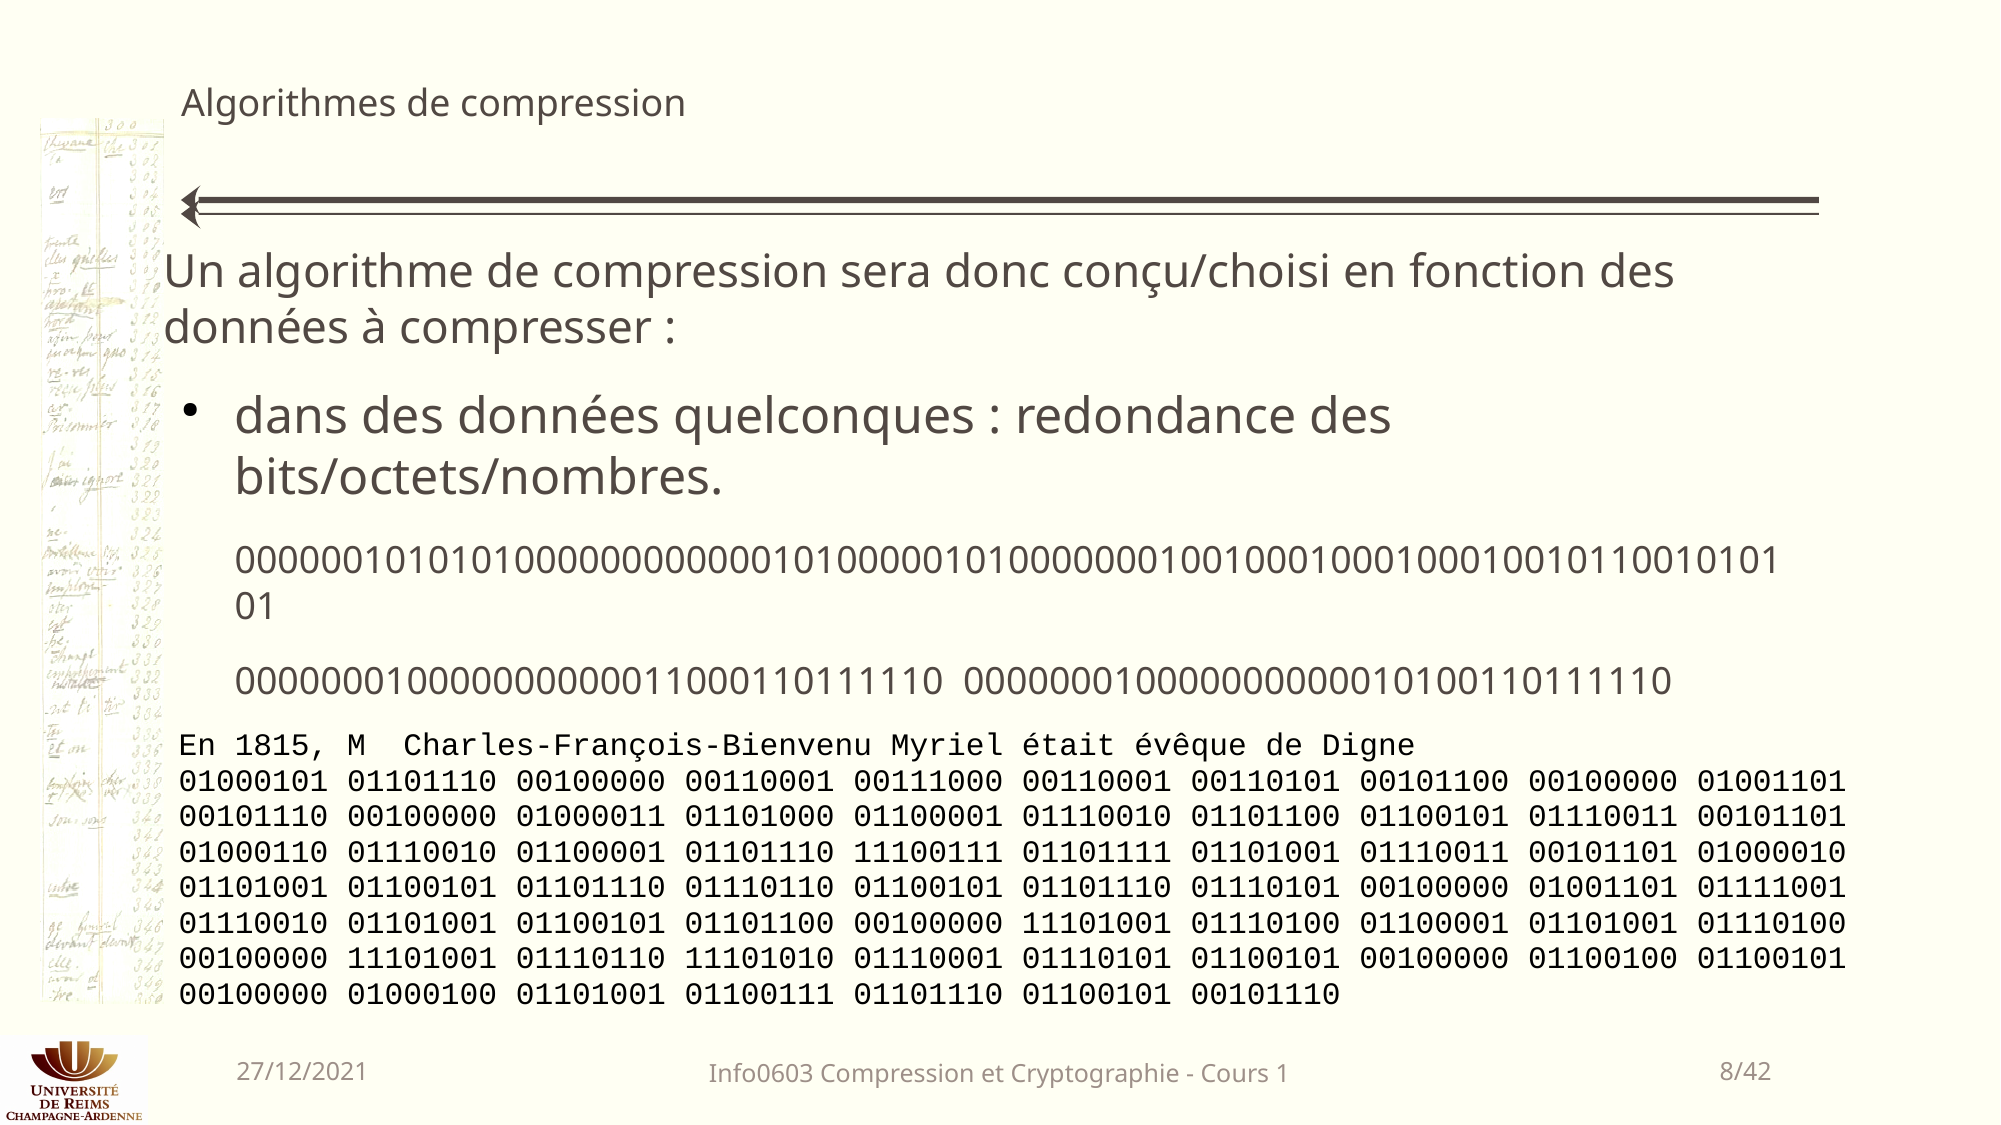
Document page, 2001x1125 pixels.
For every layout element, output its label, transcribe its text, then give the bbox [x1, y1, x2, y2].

picture [40, 118, 164, 1004]
list Un algorithme de compression sera donc conçu/choisi en fonction des données à compresser : dans des données quelconques : redondance des bits/octets/nombres. 00000010101010000000000001010000010100000001001000100010001001011001010101 000000010000000000011000110111110 000000010000000000010100110111110 [163, 242, 1802, 738]
title Algorithmes de compression [180, 12, 1819, 193]
text_box En 1815, M Charles-François-Bienvenu Myriel était évêque de Digne 01000101 01101110 00100000 00110001 00111000 00110001 00110101 00101100 00100000 01001101 00101110 00100000 01000011 01101000 01100001 01110010 01101100 01100101 01110011 00101101 01000110 01110010 01100001 01101110 11100111 01101111 01101001 01110011 00101101 01000010 01101001 01100101 01101110 01110110 01100101 01101110 01110101 00100000 01001101 01111001 01110010 01101001 01100101 01101100 00100000 11101001 01110100 01100001 01101001 01110100 00100000 11101001 01110110 11101010 01110001 01110101 01100101 00100000 01100100 01100101 00100000 01000100 01101001 01100111 01101110 01100101 00101110 [163, 738, 1949, 1006]
picture [0, 1035, 148, 1125]
